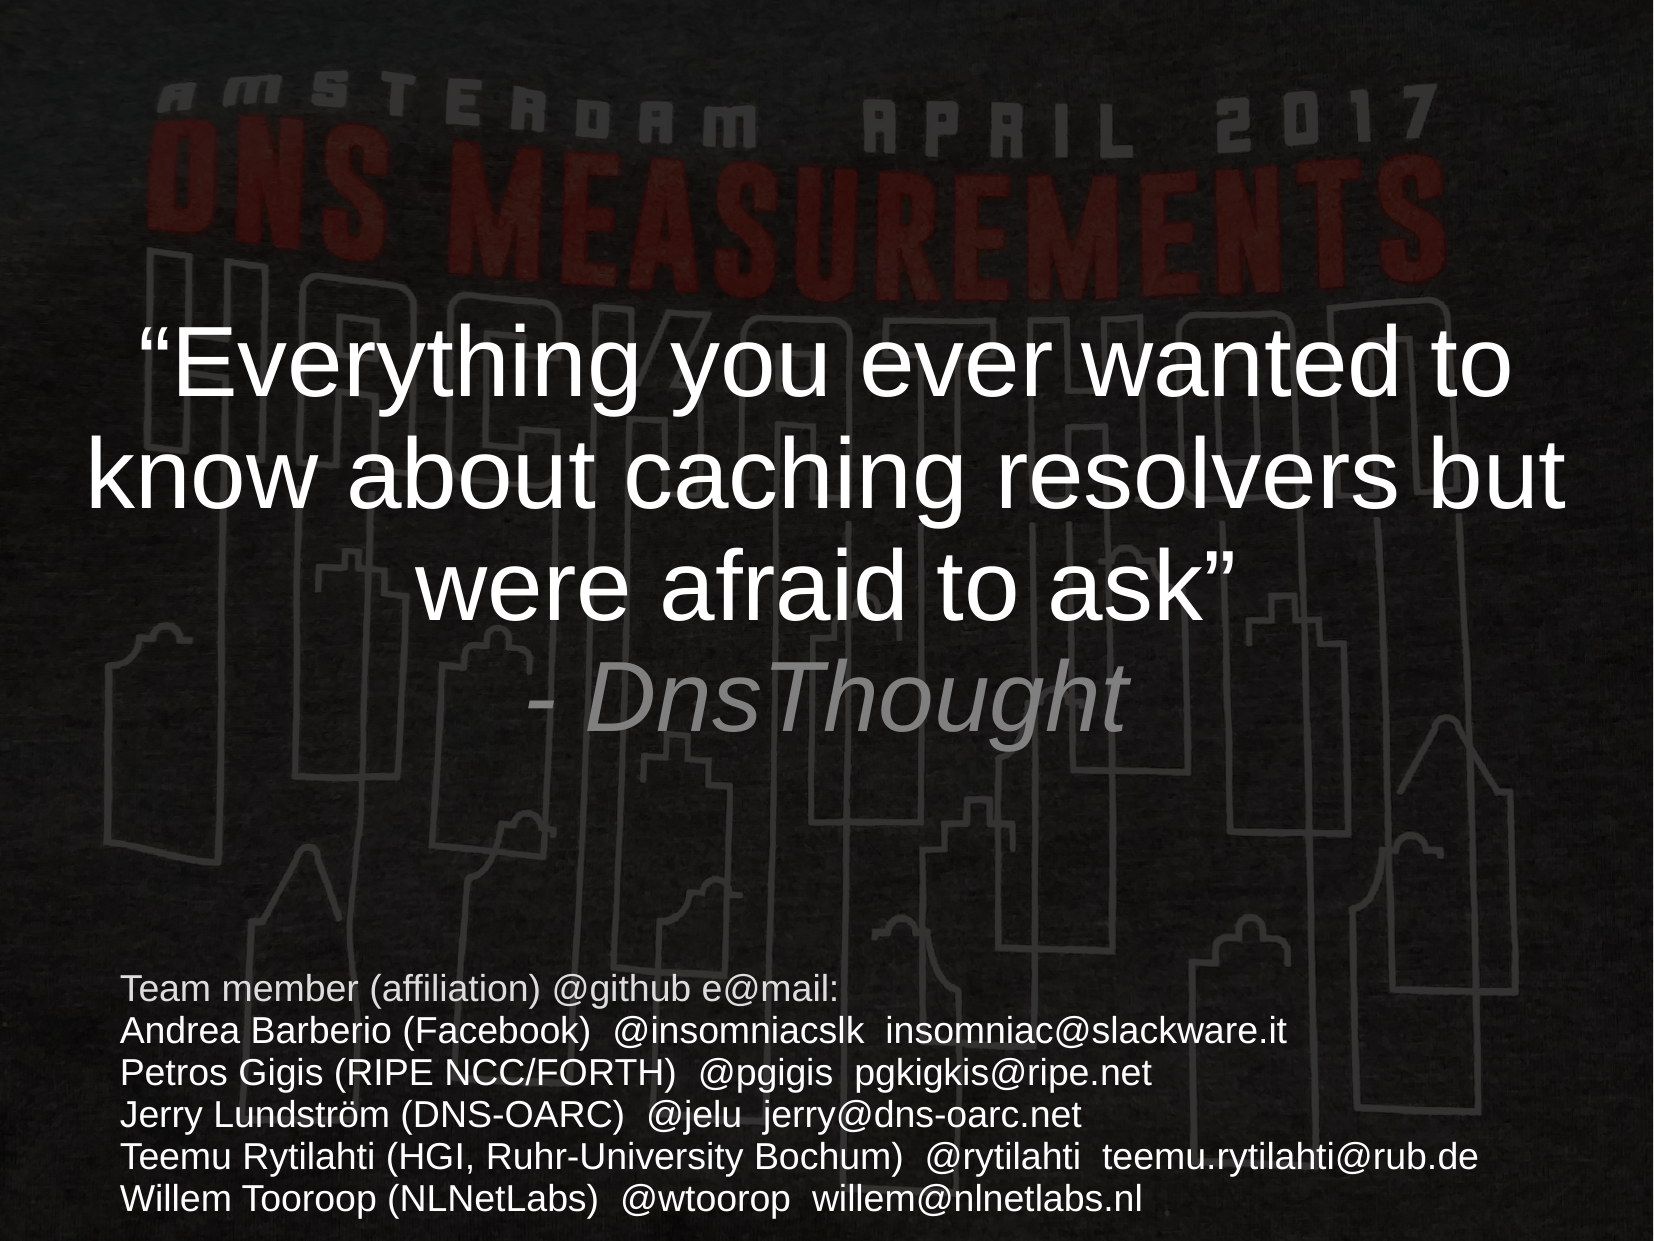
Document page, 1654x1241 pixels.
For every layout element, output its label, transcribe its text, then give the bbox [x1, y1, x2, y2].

subtitle “Everything you ever wanted to know about caching resolvers but were afraid to ask” - DnsThought [82, 49, 1571, 1010]
picture [0, 0, 1653, 1241]
text_box Team member (affiliation) @github e@mail: Andrea Barberio (Facebook) @insomniacslk insomniac@slackware.it Petros Gigis (RIPE NCC/FORTH) @pgigis pgkigkis@ripe.net Jerry Lundström (DNS-OARC) @jelu jerry@dns-oarc.net Teemu Rytilahti (HGI, Ruhr-University Bochum) @rytilahti teemu.rytilahti@rub.de Willem Tooroop (NLNetLabs) @wtoorop willem@nlnetlabs.nl [105, 960, 1495, 1227]
